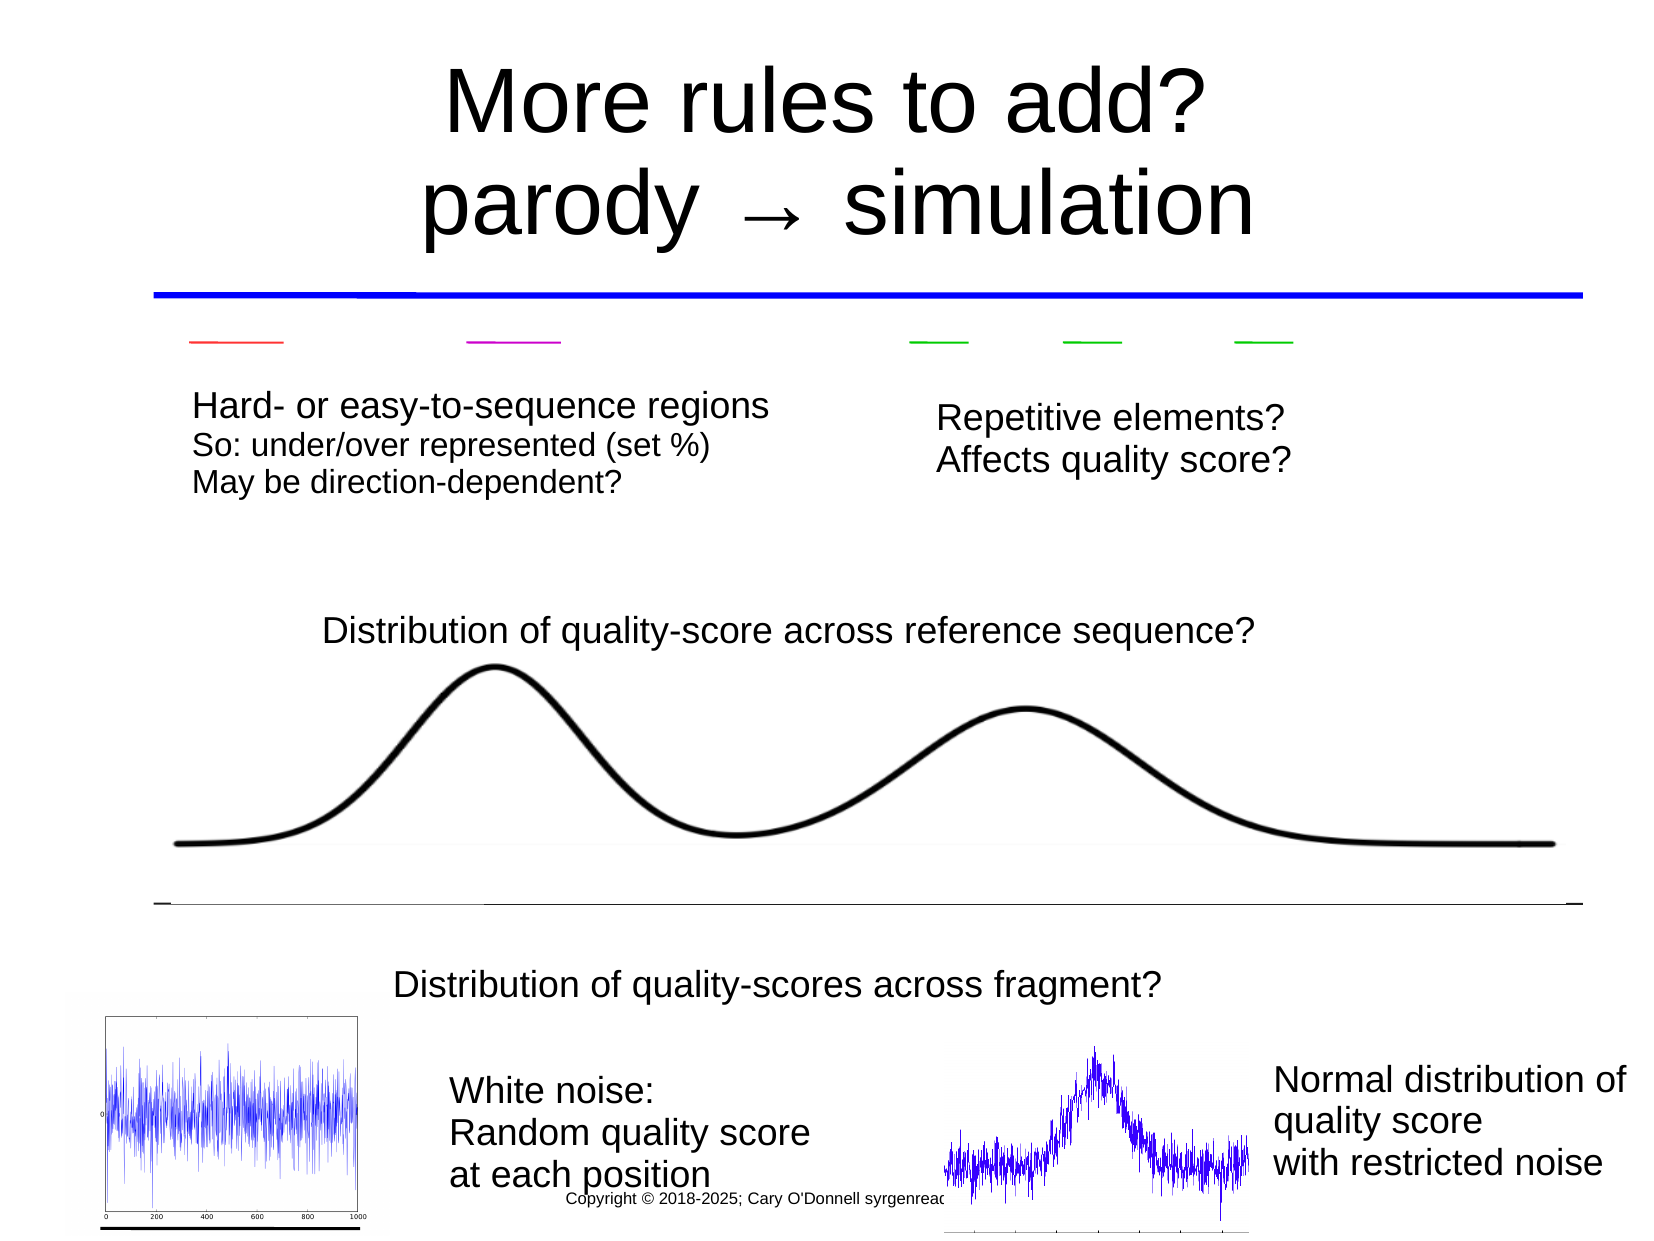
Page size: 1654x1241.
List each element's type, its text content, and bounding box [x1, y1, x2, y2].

text_box Hard- or easy-to-sequence regions So: under/over represented (set %) May be direction-dependent? [177, 377, 787, 583]
picture [65, 992, 390, 1236]
picture [171, 625, 1566, 904]
picture [944, 1039, 1249, 1233]
title More rules to add? parody → simulation [82, 49, 1571, 257]
text_box Repetitive elements? Affects quality score? [921, 389, 1308, 489]
text_box White noise: Random quality score at each position [434, 1062, 827, 1204]
text_box Normal distribution of quality score with restricted noise [1258, 1051, 1653, 1192]
text_box Distribution of quality-score across reference sequence? [307, 602, 1310, 659]
text_box Distribution of quality-scores across fragment? [378, 956, 1179, 1014]
